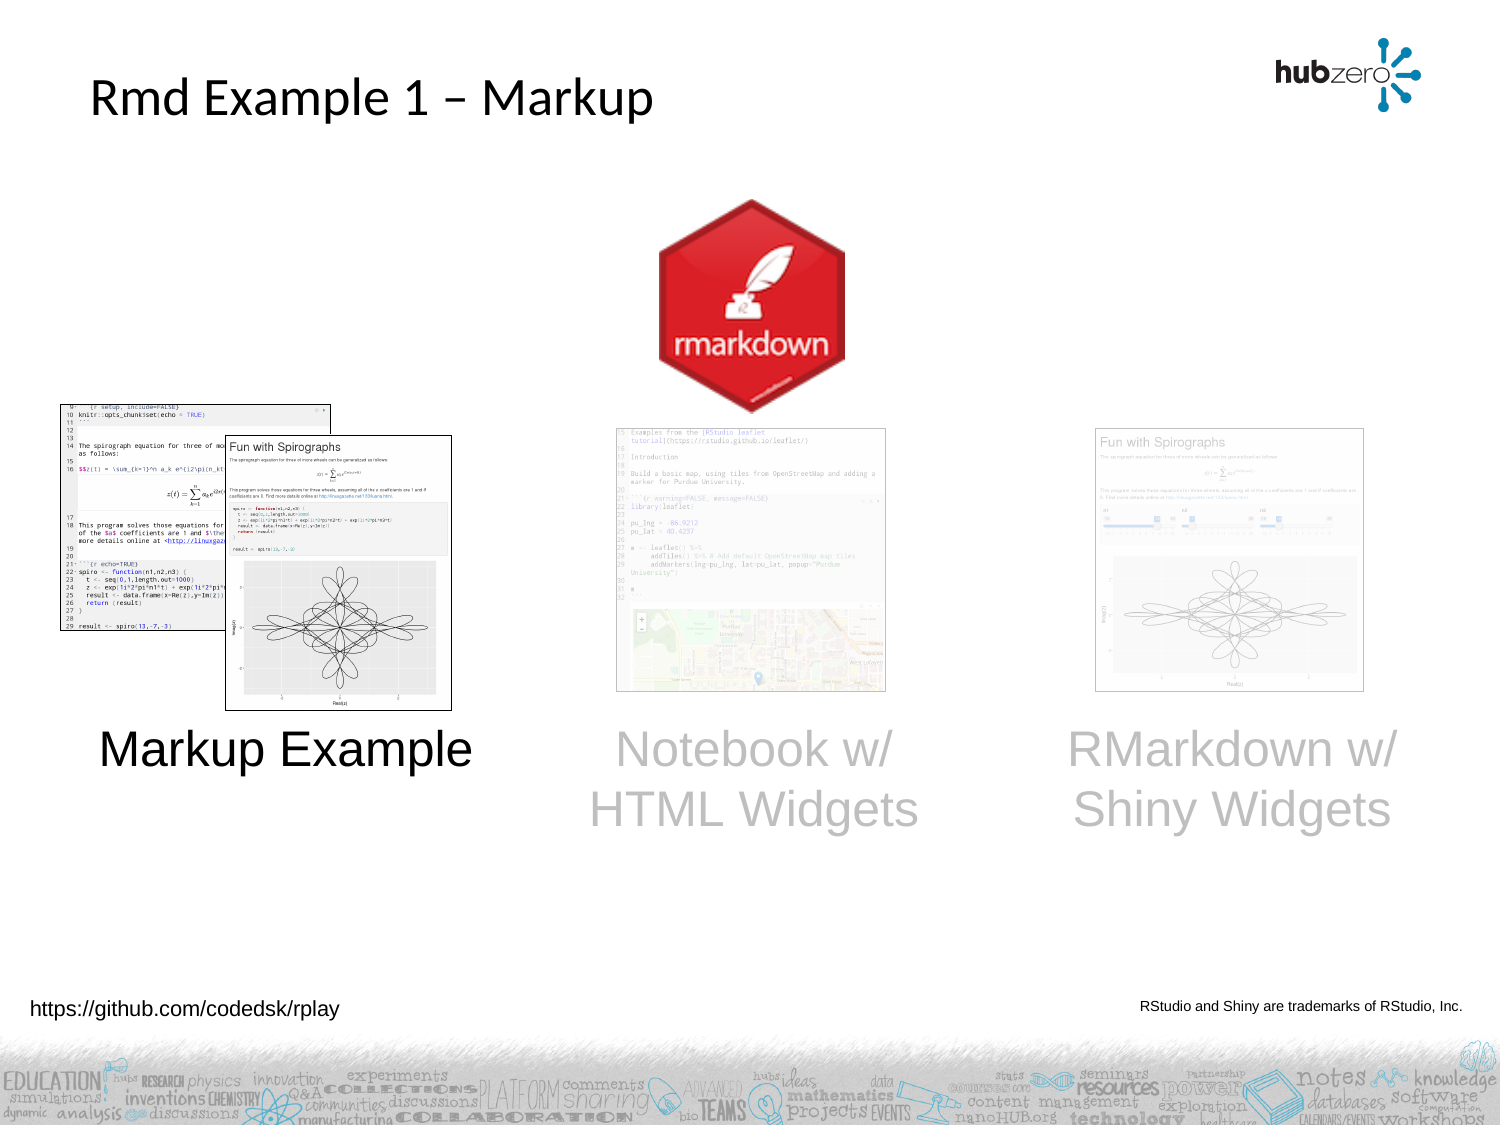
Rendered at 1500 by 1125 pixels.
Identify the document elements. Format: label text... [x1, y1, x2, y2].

text_box https://github.com/codedsk/rplay [15, 986, 356, 1047]
text_box [570, 423, 1411, 859]
picture [1272, 35, 1424, 44]
picture [659, 199, 845, 414]
text_box RStudio and Shiny are trademarks of RStudio, Inc. [1125, 990, 1478, 1023]
picture [0, 1034, 1500, 1125]
picture [60, 404, 452, 711]
title Rmd Example 1 – Markup [75, 44, 1426, 144]
text_box Markup Example [83, 709, 489, 785]
